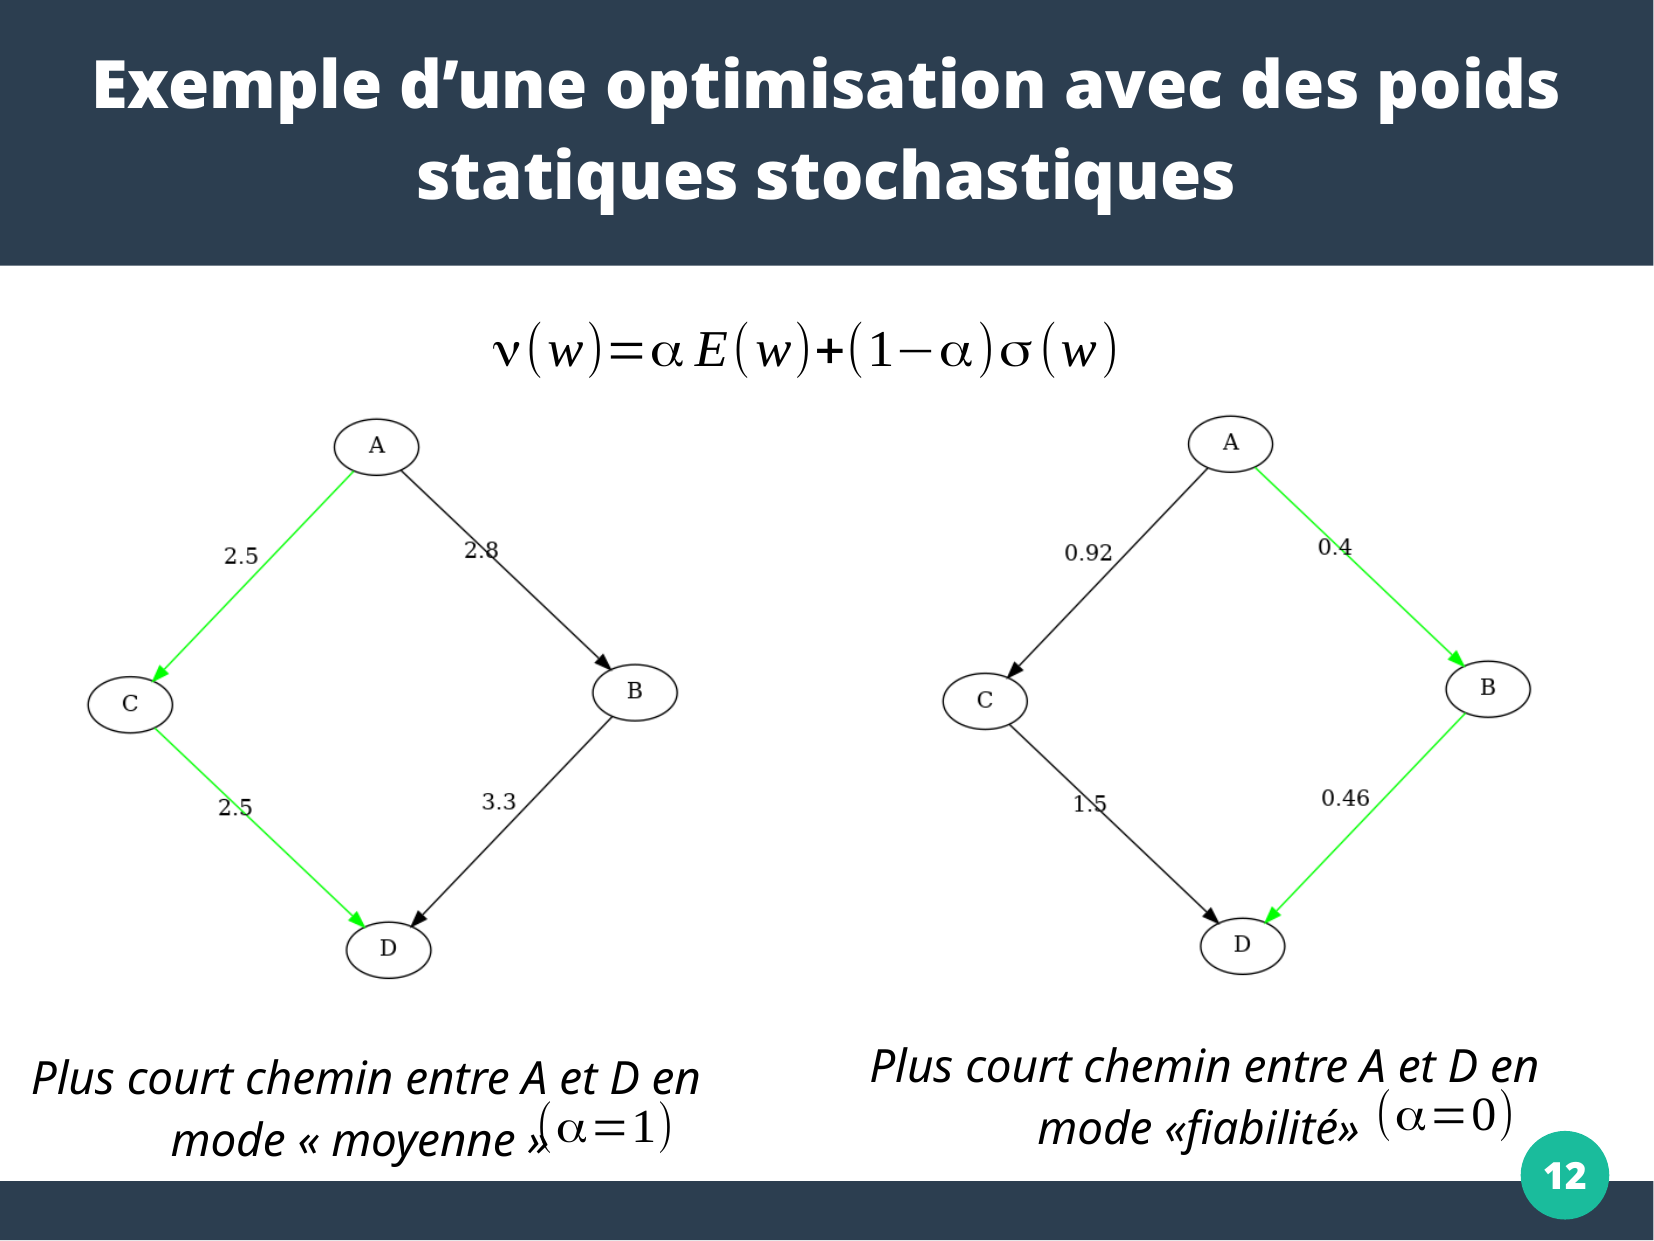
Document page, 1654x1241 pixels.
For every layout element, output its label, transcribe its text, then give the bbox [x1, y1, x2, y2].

chart [531, 1098, 682, 1156]
text_box Plus court chemin entre A et D en mode « moyenne » [0, 1037, 733, 1205]
picture [937, 410, 1536, 981]
picture [82, 413, 683, 985]
text_box Plus court chemin entre A et D en mode «fiabilité» [838, 1025, 1571, 1193]
title Exemple d’une optimisation avec des poids statiques stochastiques [59, 49, 1595, 207]
chart [484, 318, 1126, 382]
chart [1370, 1086, 1522, 1145]
